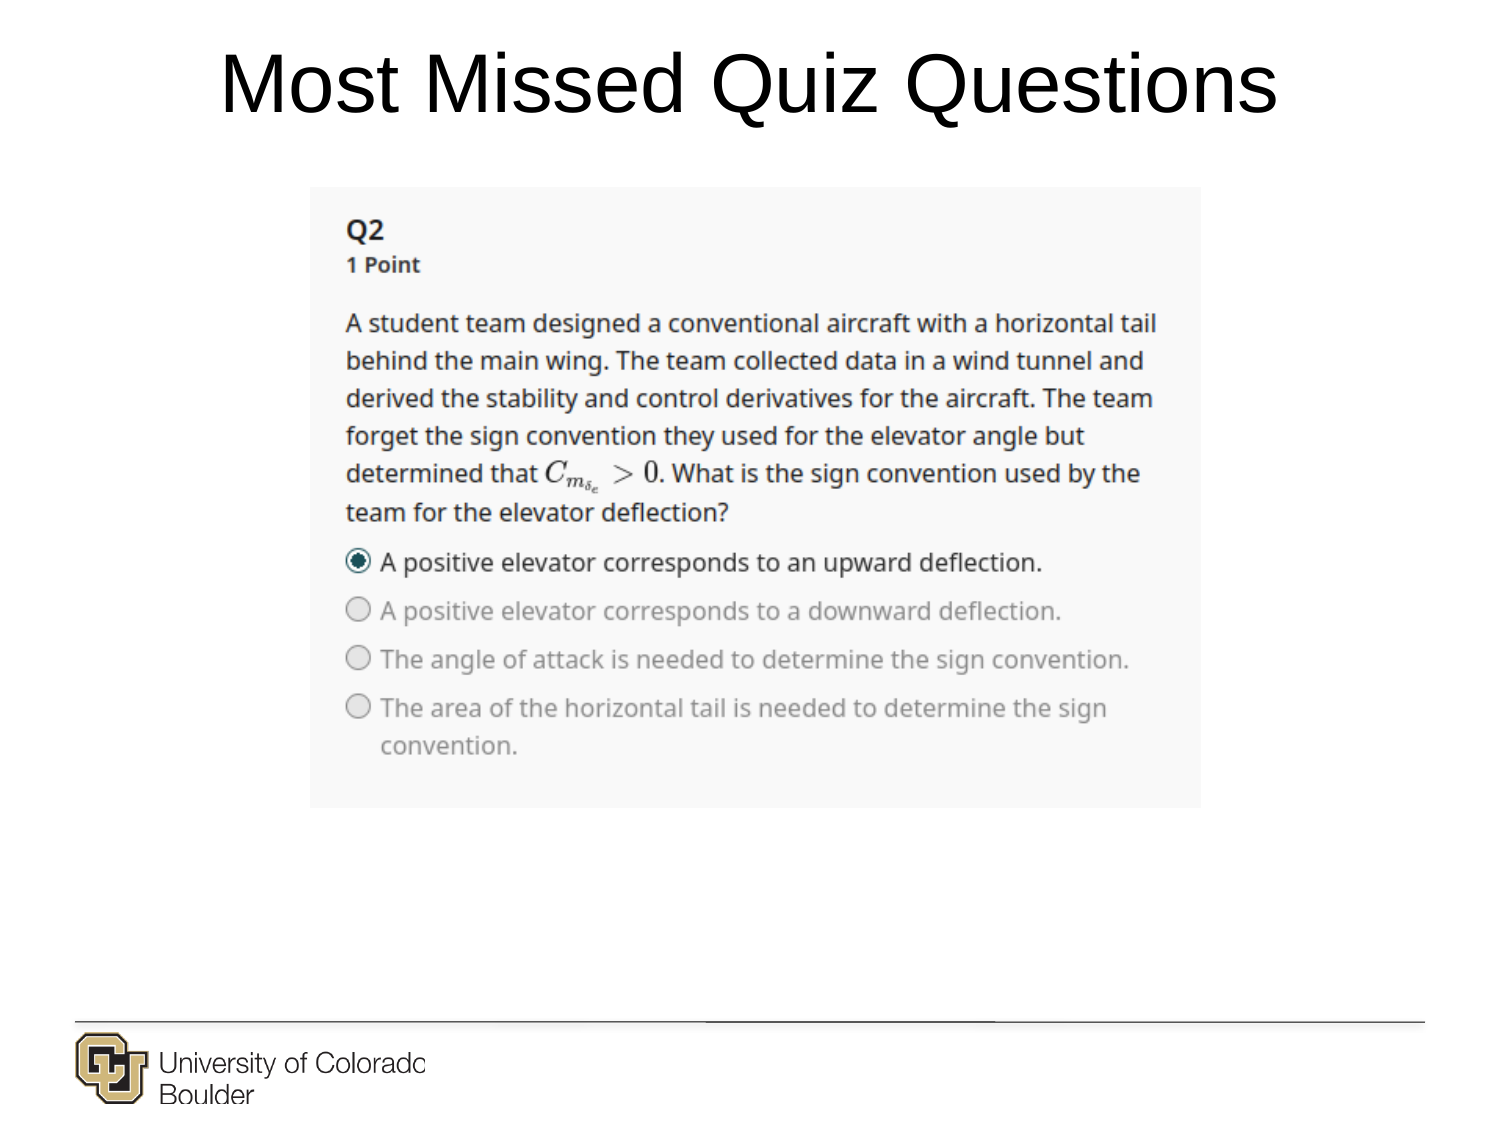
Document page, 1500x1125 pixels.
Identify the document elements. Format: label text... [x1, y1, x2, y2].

picture [310, 187, 1201, 808]
title Most Missed Quiz Questions [75, 18, 1425, 140]
